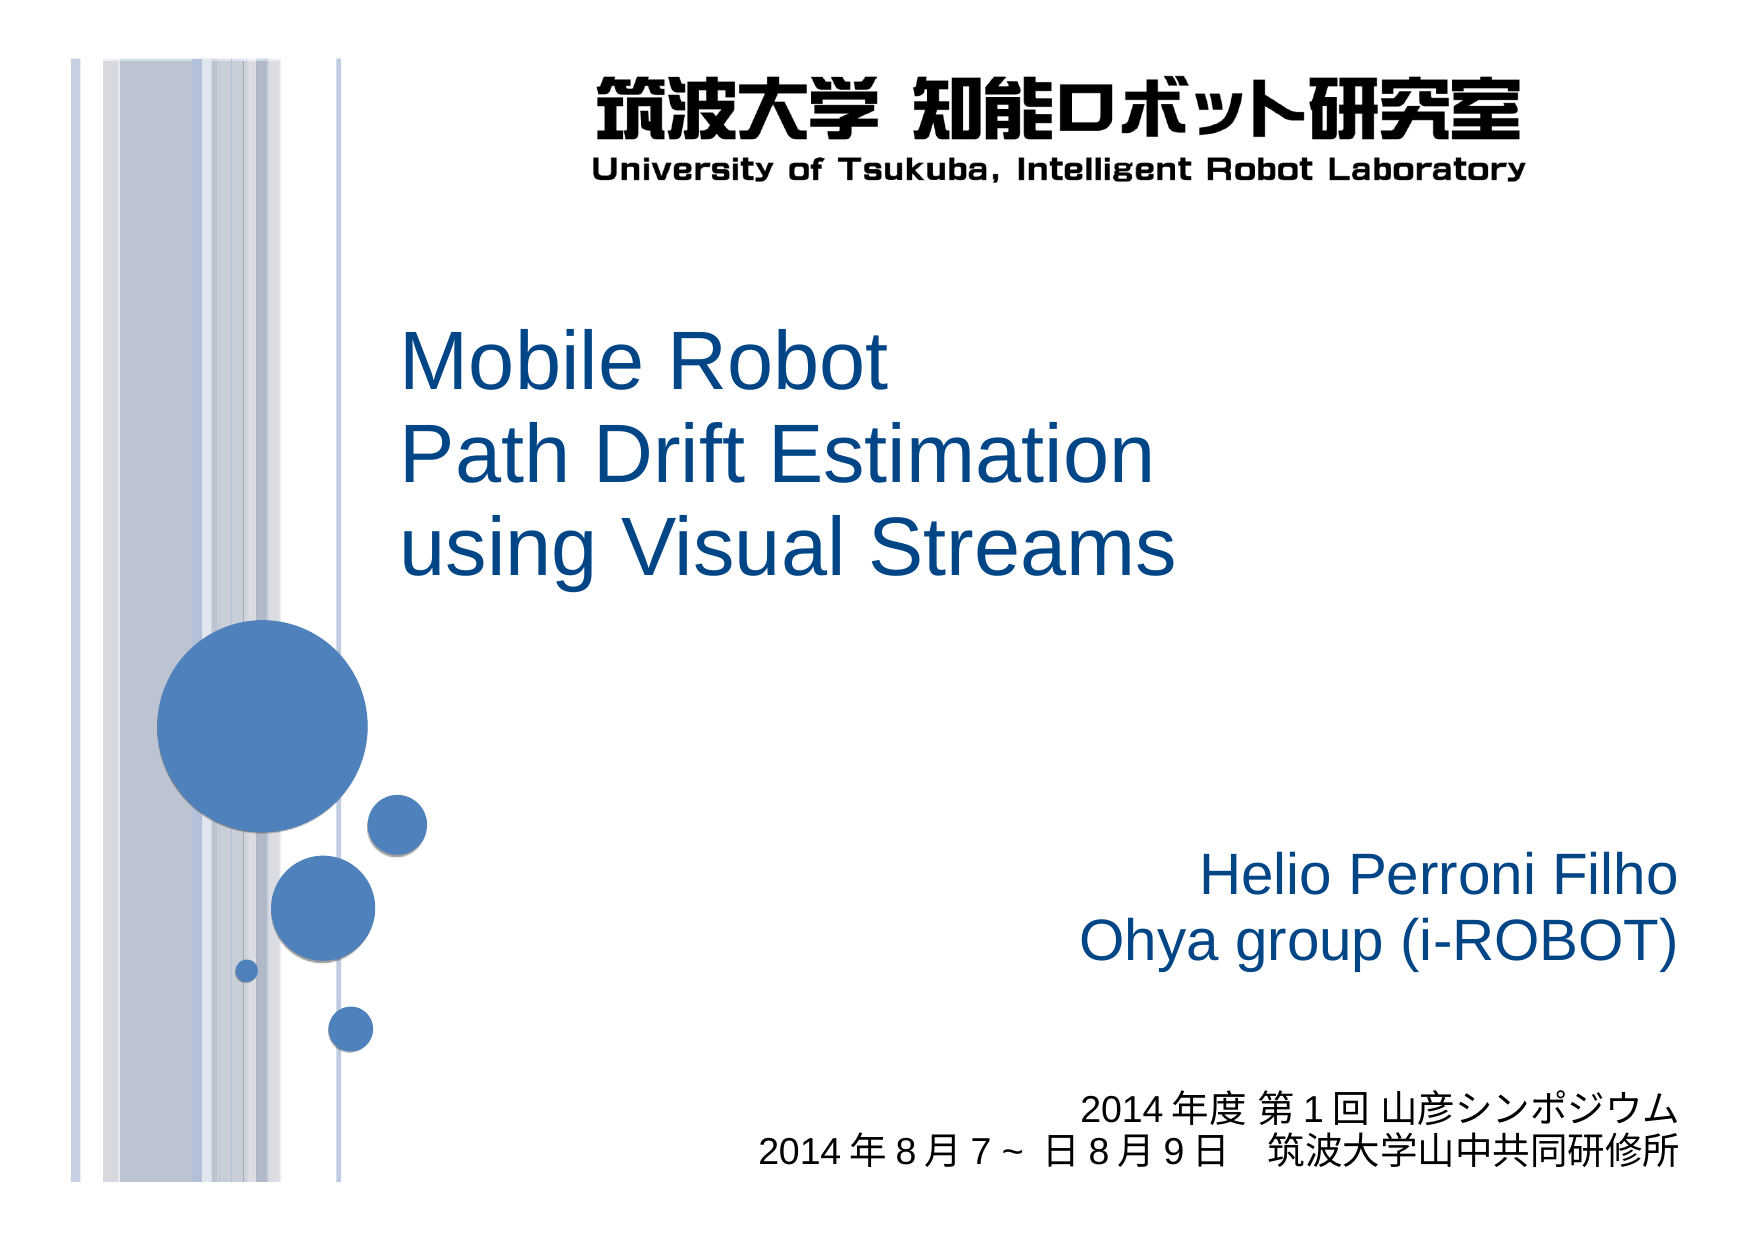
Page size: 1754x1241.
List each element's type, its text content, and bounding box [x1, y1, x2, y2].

text_box Helio Perroni Filho Ohya group (i-ROBOT) [1079, 842, 1680, 973]
title Mobile Robot Path Drift Estimation using Visual Streams [399, 314, 1690, 966]
picture [590, 75, 1526, 183]
